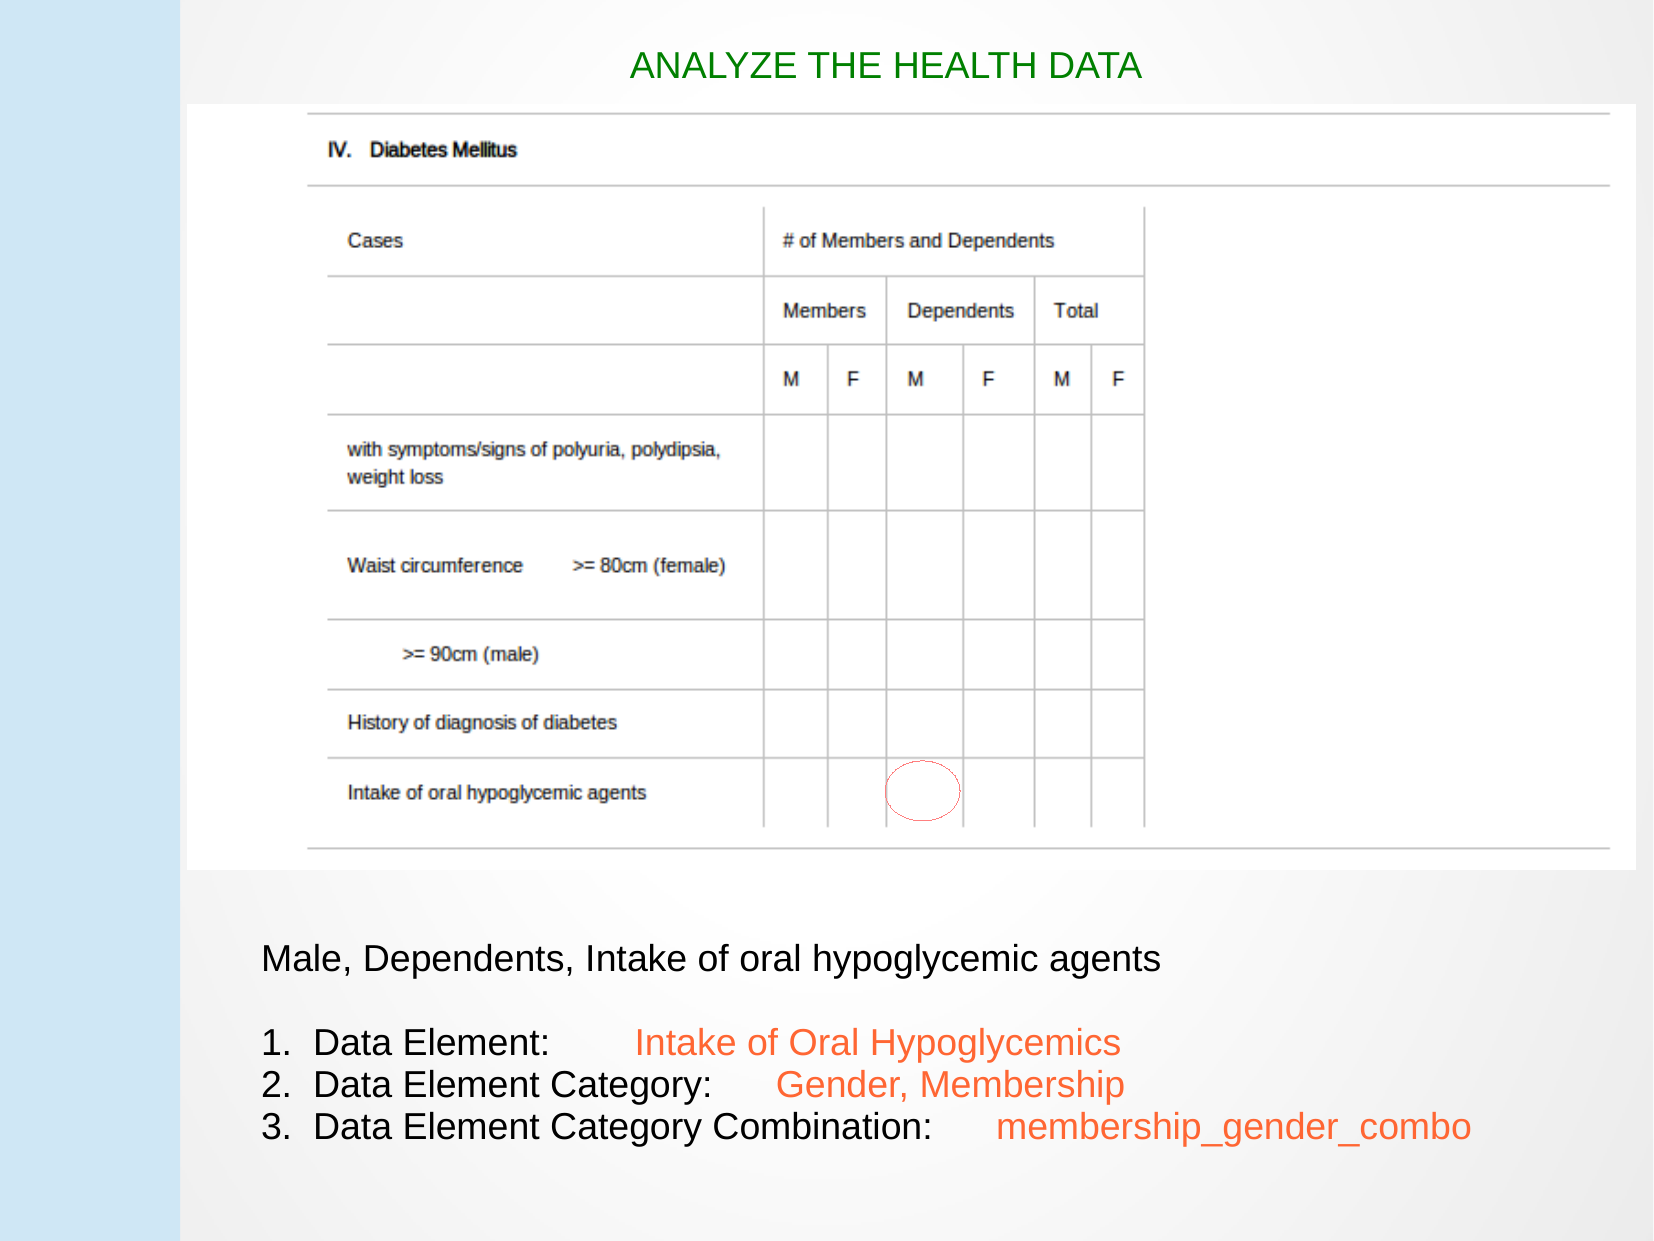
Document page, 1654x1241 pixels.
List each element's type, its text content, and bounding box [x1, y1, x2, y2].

picture [181, 0, 1654, 1241]
text_box Male, Dependents, Intake of oral hypoglycemic agents 1. Data Element: Intake of Oral Hypoglycemics 2. Data Element Category: Gender, Membership 3. Data Element Category Combination: membership_gender_combo [246, 930, 1487, 1156]
text_box [0, 0, 187, 1241]
text_box ANALYZE THE HEALTH DATA [615, 36, 1158, 94]
